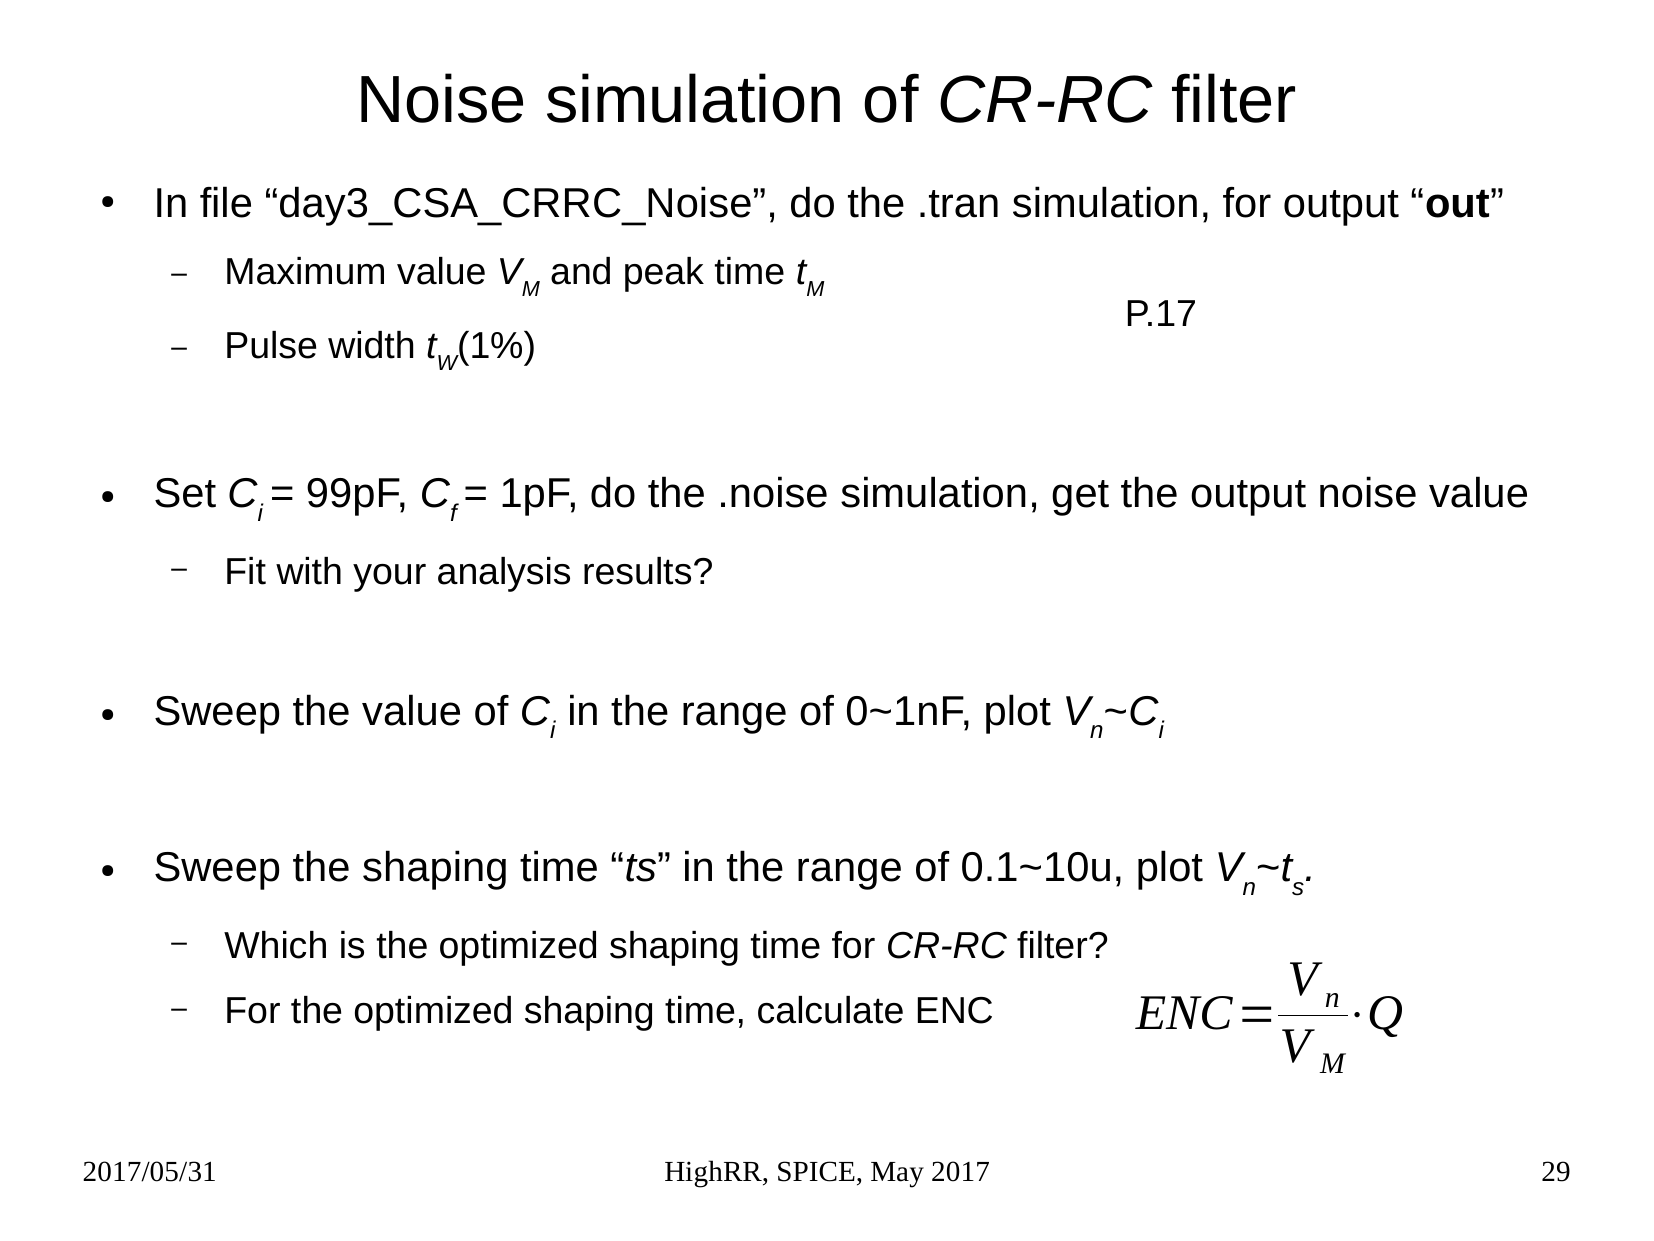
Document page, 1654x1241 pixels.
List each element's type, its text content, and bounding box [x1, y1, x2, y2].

chart [1126, 951, 1411, 1081]
title Noise simulation of CR-RC filter [82, 49, 1571, 151]
list In file “day3_CSA_CRRC_Noise”, do the .tran simulation, for output “out” Maximum value VM and peak time tM Pulse width tW(1%) Set Ci = 99pF, Cf = 1pF, do the .noise simulation, get the output noise value Fit with your analysis results? Sweep the value of Ci in the range of 0~1nF, plot Vn~Ci Sweep the shaping time “ts” in the range of 0.1~10u, plot Vn~ts. Which is the optimized shaping time for CR-RC filter? For the optimized shaping time, calculate ENC [82, 180, 1571, 1141]
text_box P.17 [1110, 285, 1516, 342]
